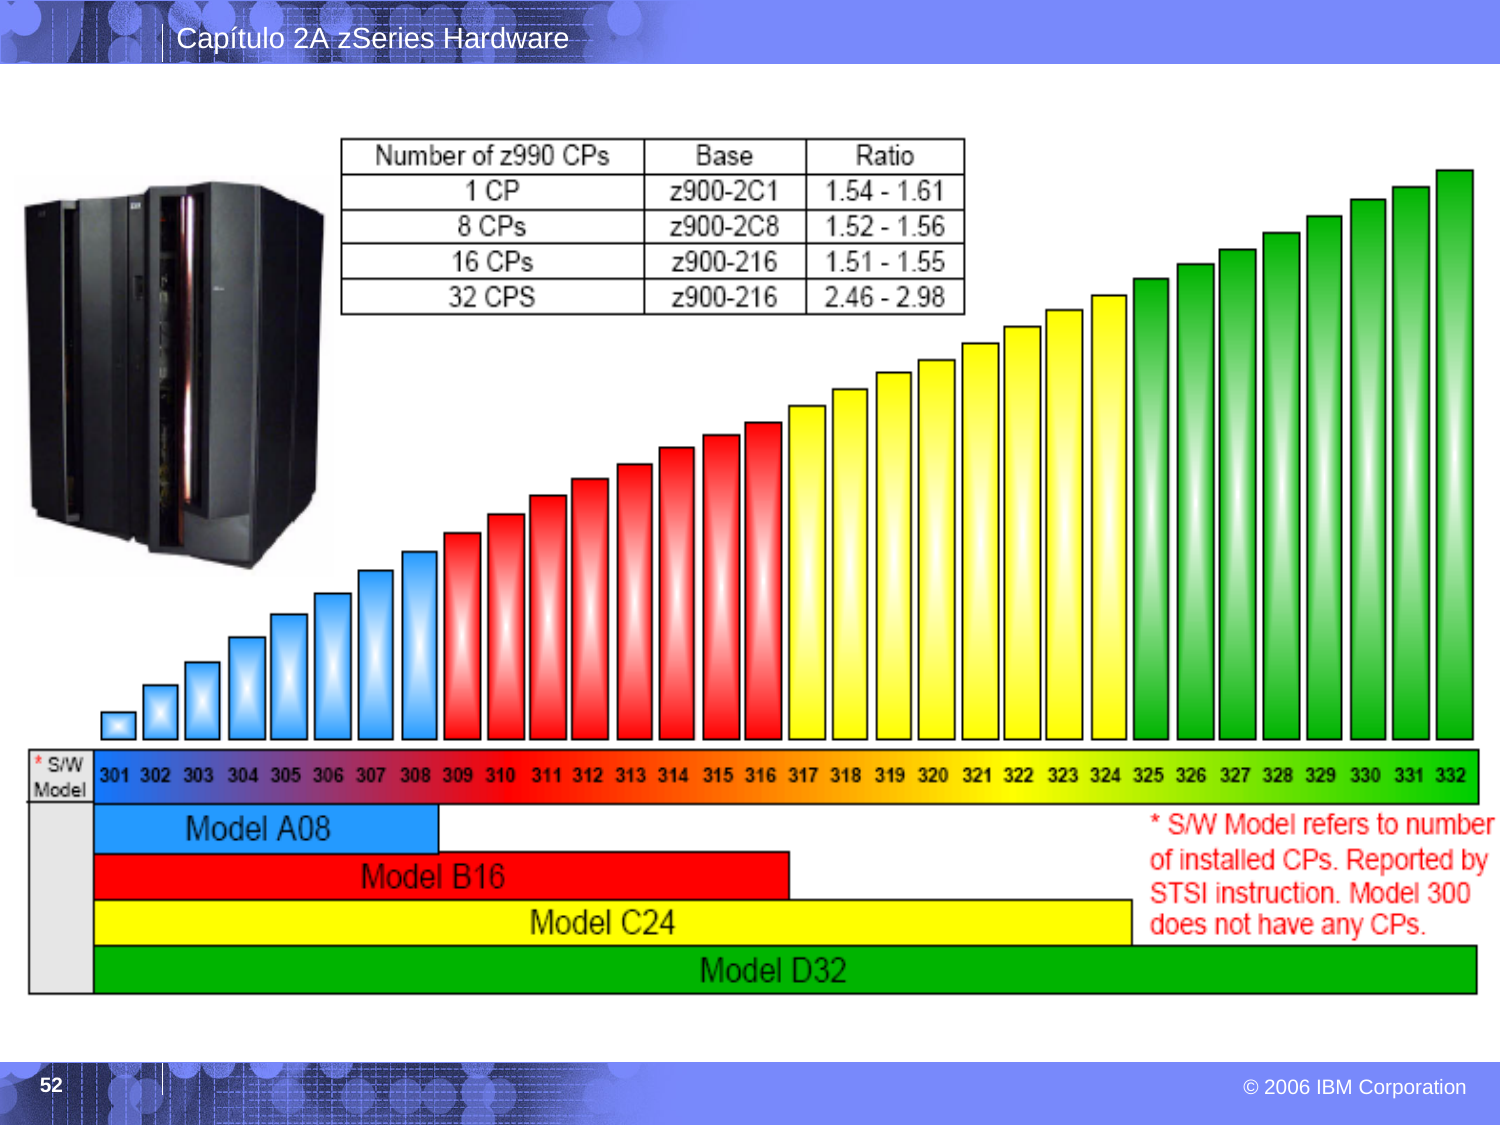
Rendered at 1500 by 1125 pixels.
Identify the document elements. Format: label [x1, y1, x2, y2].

picture [0, 1063, 1500, 1125]
picture [0, 124, 1500, 1012]
picture [1, 1, 1500, 63]
